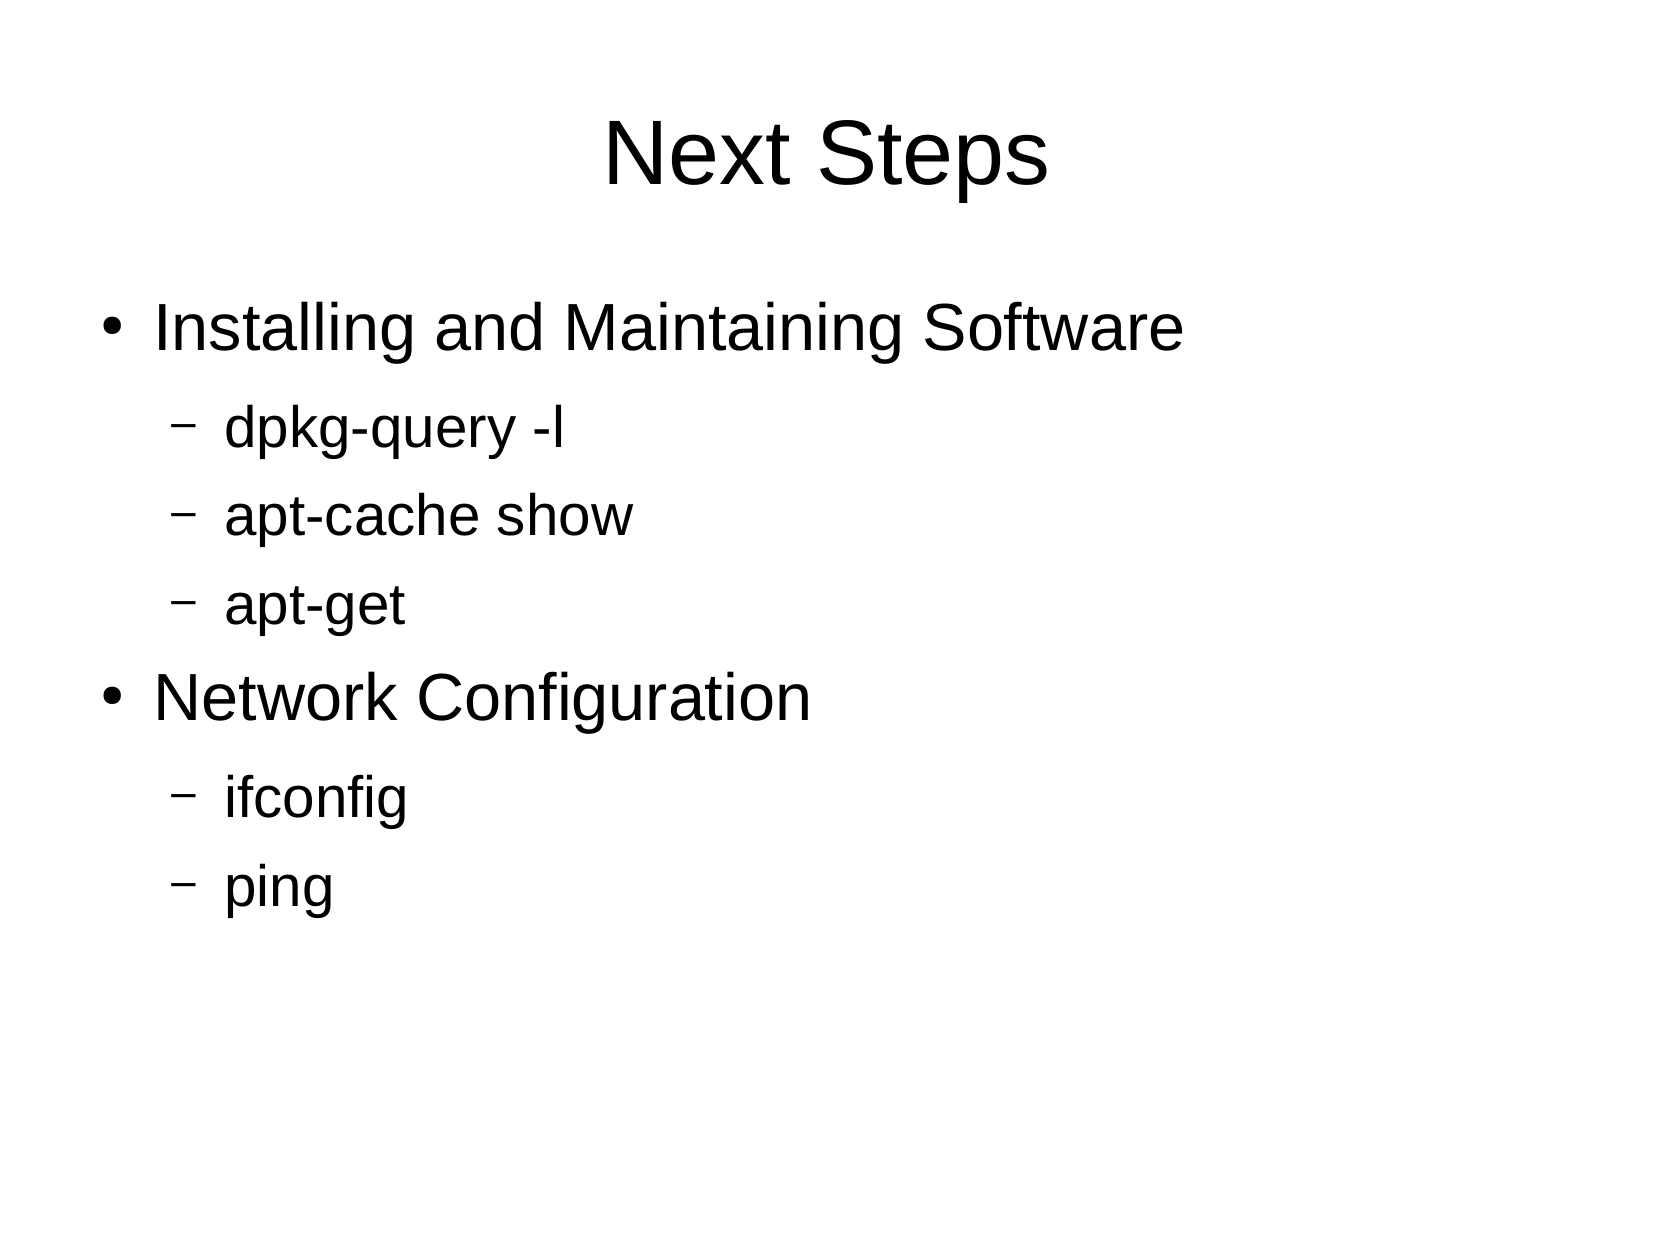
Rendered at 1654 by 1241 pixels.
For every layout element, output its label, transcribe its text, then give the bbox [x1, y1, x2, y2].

list Installing and Maintaining Software dpkg-query -l apt-cache show apt-get Network Configuration ifconfig ping [82, 290, 1538, 1010]
title Next Steps [82, 49, 1571, 257]
